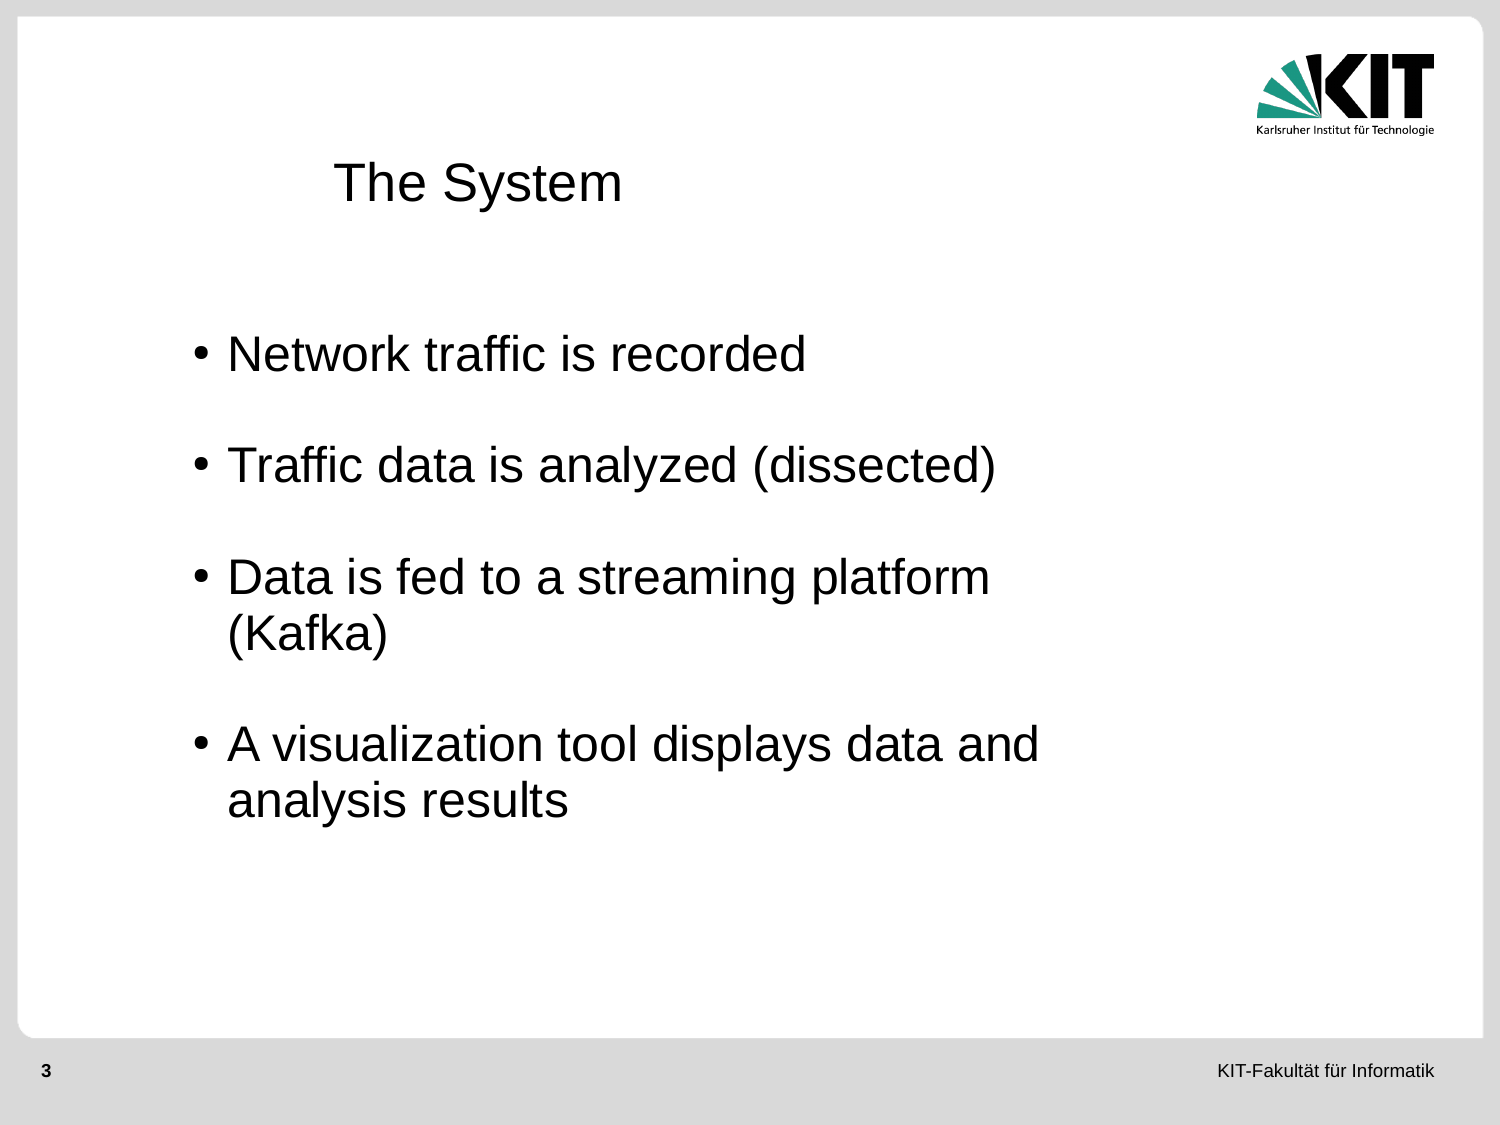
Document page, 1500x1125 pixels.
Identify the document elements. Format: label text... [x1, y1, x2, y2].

text_box The System [318, 145, 1158, 237]
picture [0, 0, 1500, 1125]
text_box Network traffic is recorded Traffic data is analyzed (dissected) Data is fed to a streaming platform (Kafka) A visualization tool displays data and analysis results [177, 318, 1099, 892]
